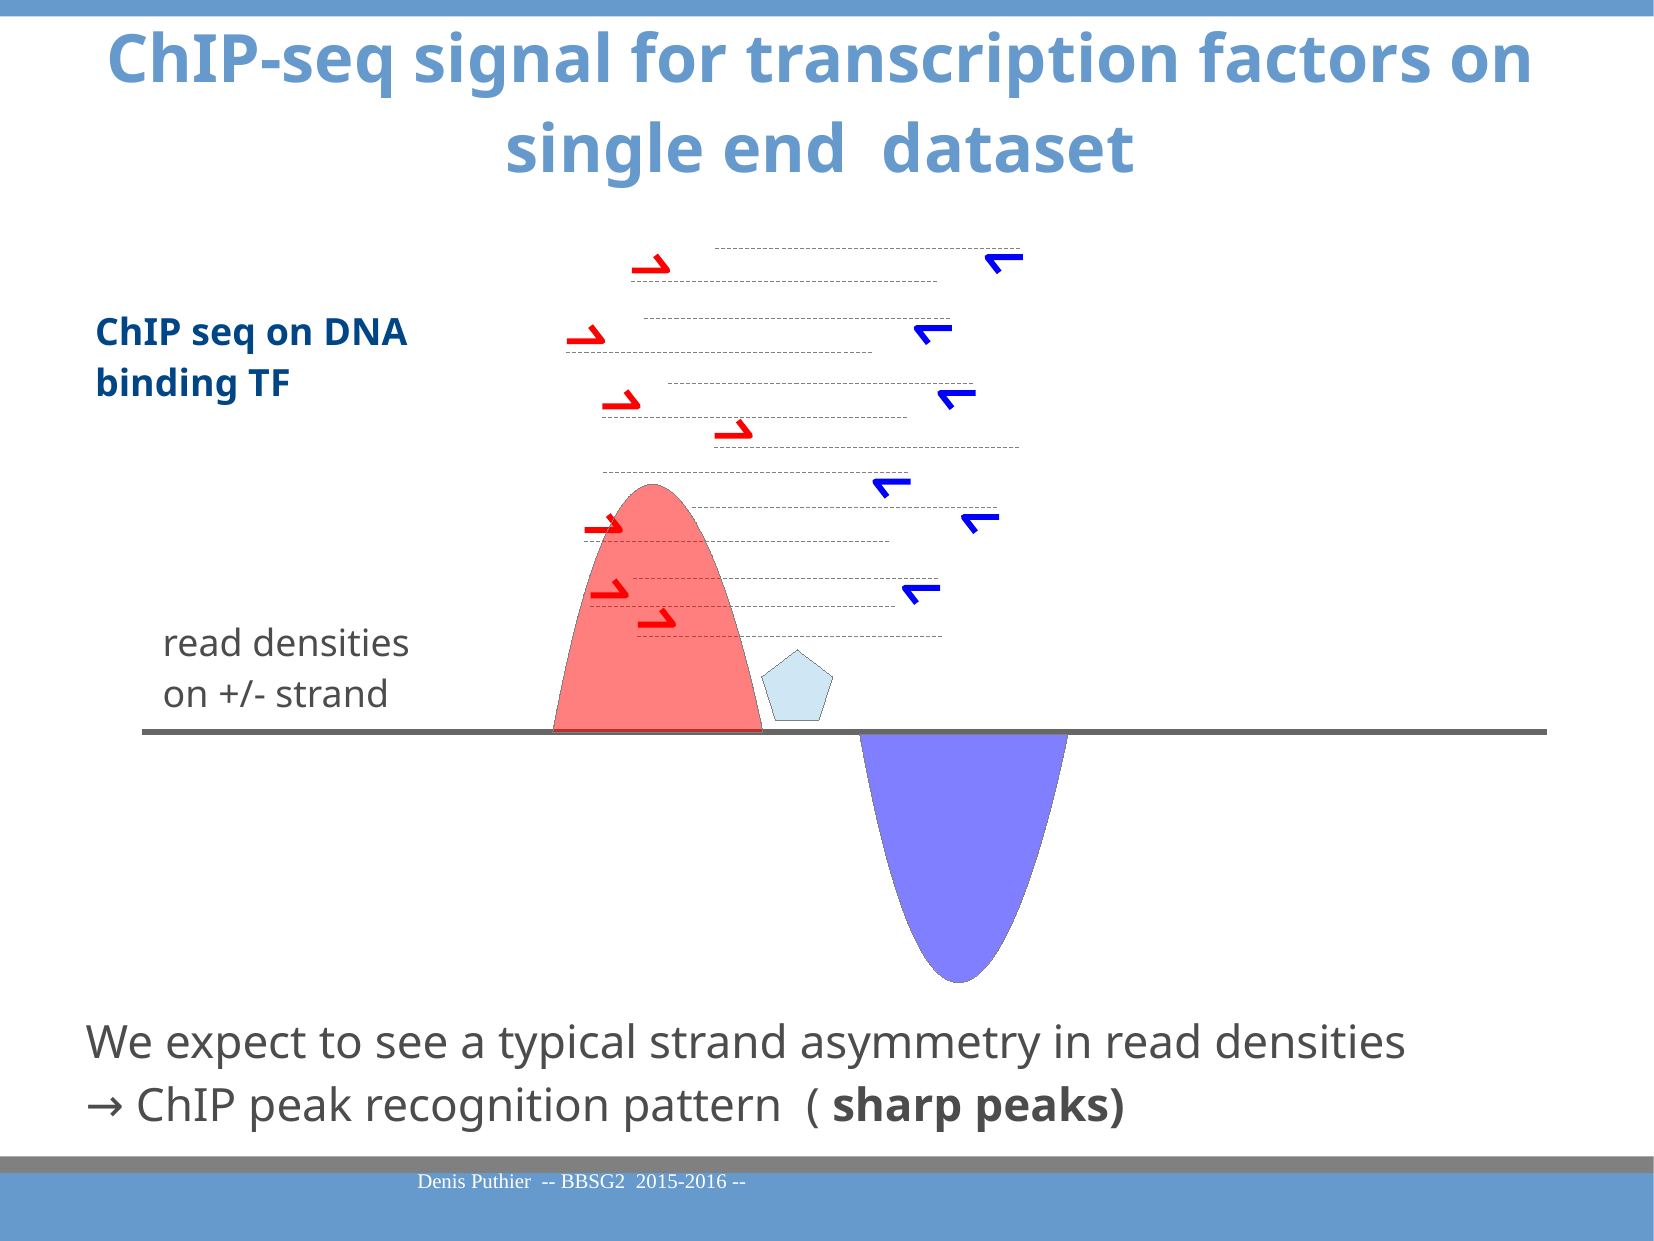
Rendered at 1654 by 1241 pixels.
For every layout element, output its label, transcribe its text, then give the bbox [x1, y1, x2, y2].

text_box [552, 484, 763, 733]
text_box We expect to see a typical strand asymmetry in read densities → ChIP peak recognition pattern ( sharp peaks) [70, 1002, 1550, 1142]
title ChIP-seq signal for transcription factors on single end dataset [76, 10, 1565, 193]
text_box ChIP seq on DNA binding TF [80, 297, 464, 414]
text_box read densities on +/- strand [147, 609, 443, 726]
text_box [859, 734, 1068, 983]
text_box [761, 649, 833, 721]
